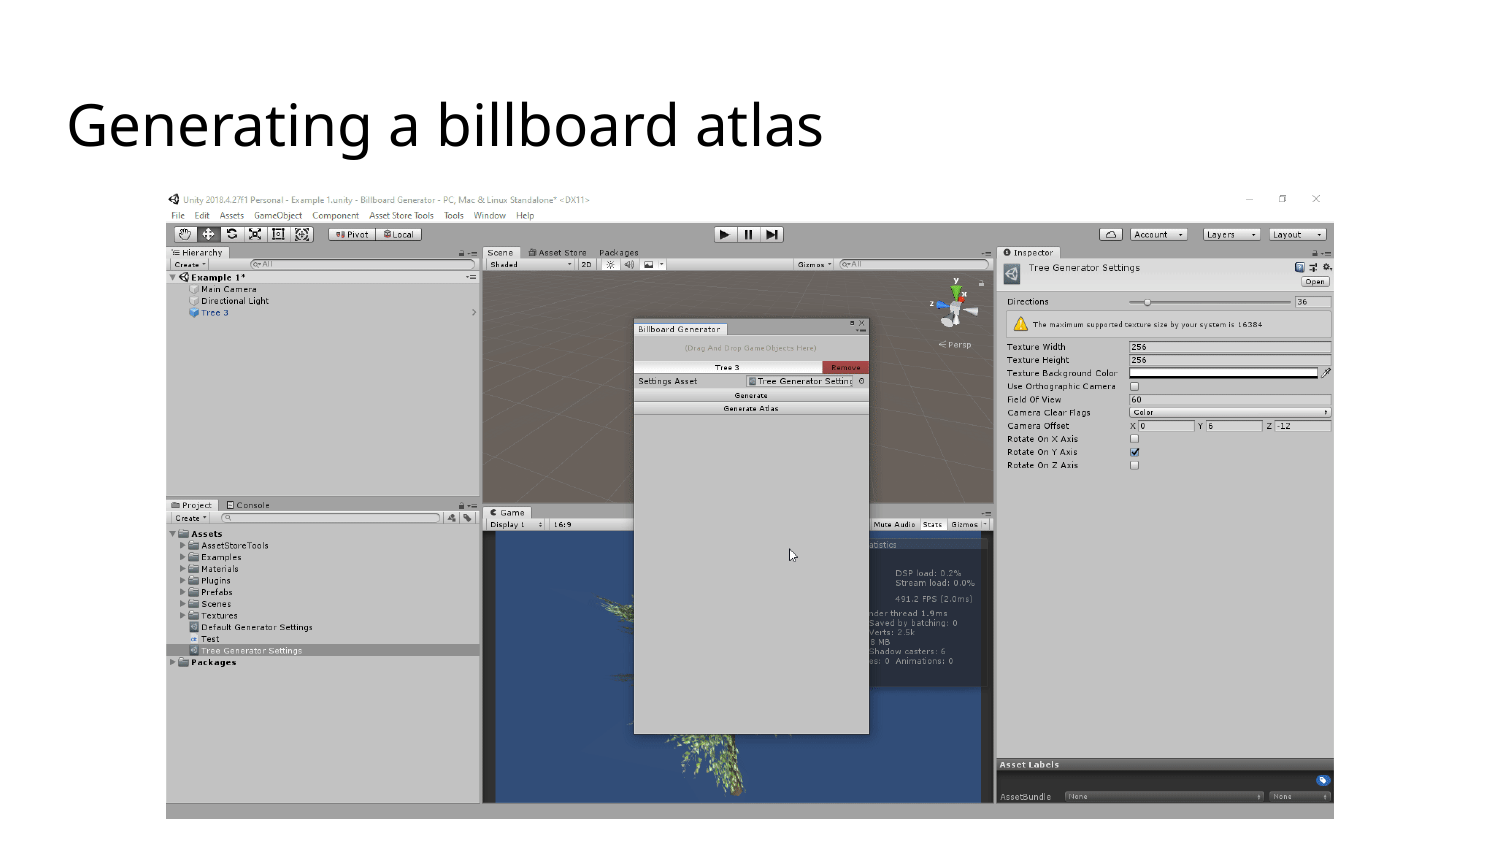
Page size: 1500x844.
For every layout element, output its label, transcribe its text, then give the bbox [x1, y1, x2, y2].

title Generating a billboard atlas [51, 72, 1449, 167]
picture [166, 191, 1334, 819]
